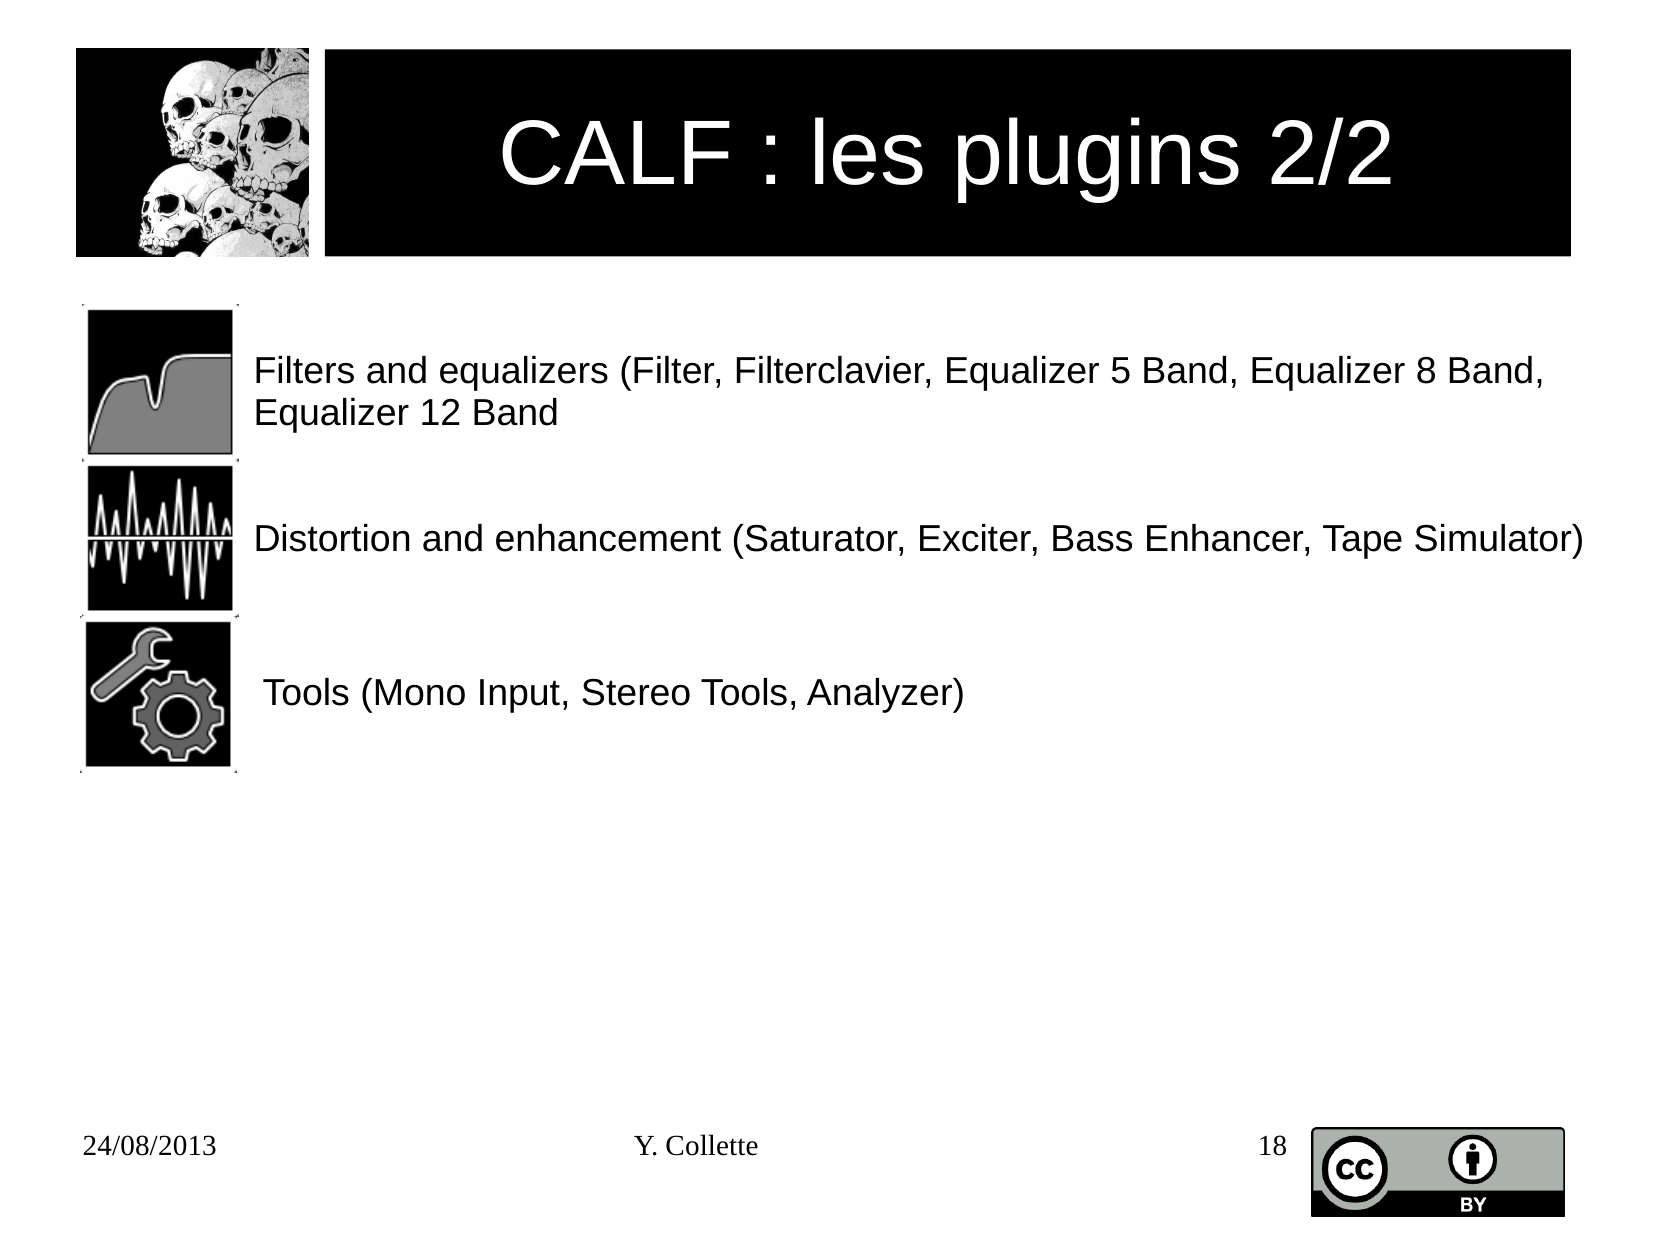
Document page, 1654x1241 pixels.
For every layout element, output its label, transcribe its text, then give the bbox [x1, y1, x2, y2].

text_box Tools (Mono Input, Stereo Tools, Analyzer) [248, 663, 1571, 721]
picture [1311, 1127, 1565, 1217]
text_box Distortion and enhancement (Saturator, Exciter, Bass Enhancer, Tape Simulator) [238, 510, 1607, 609]
picture [80, 304, 239, 774]
picture [76, 48, 309, 257]
title CALF : les plugins 2/2 [324, 49, 1571, 257]
text_box Filters and equalizers (Filter, Filterclavier, Equalizer 5 Band, Equalizer 8 Band, Equalizer 12 Band [238, 342, 1583, 442]
